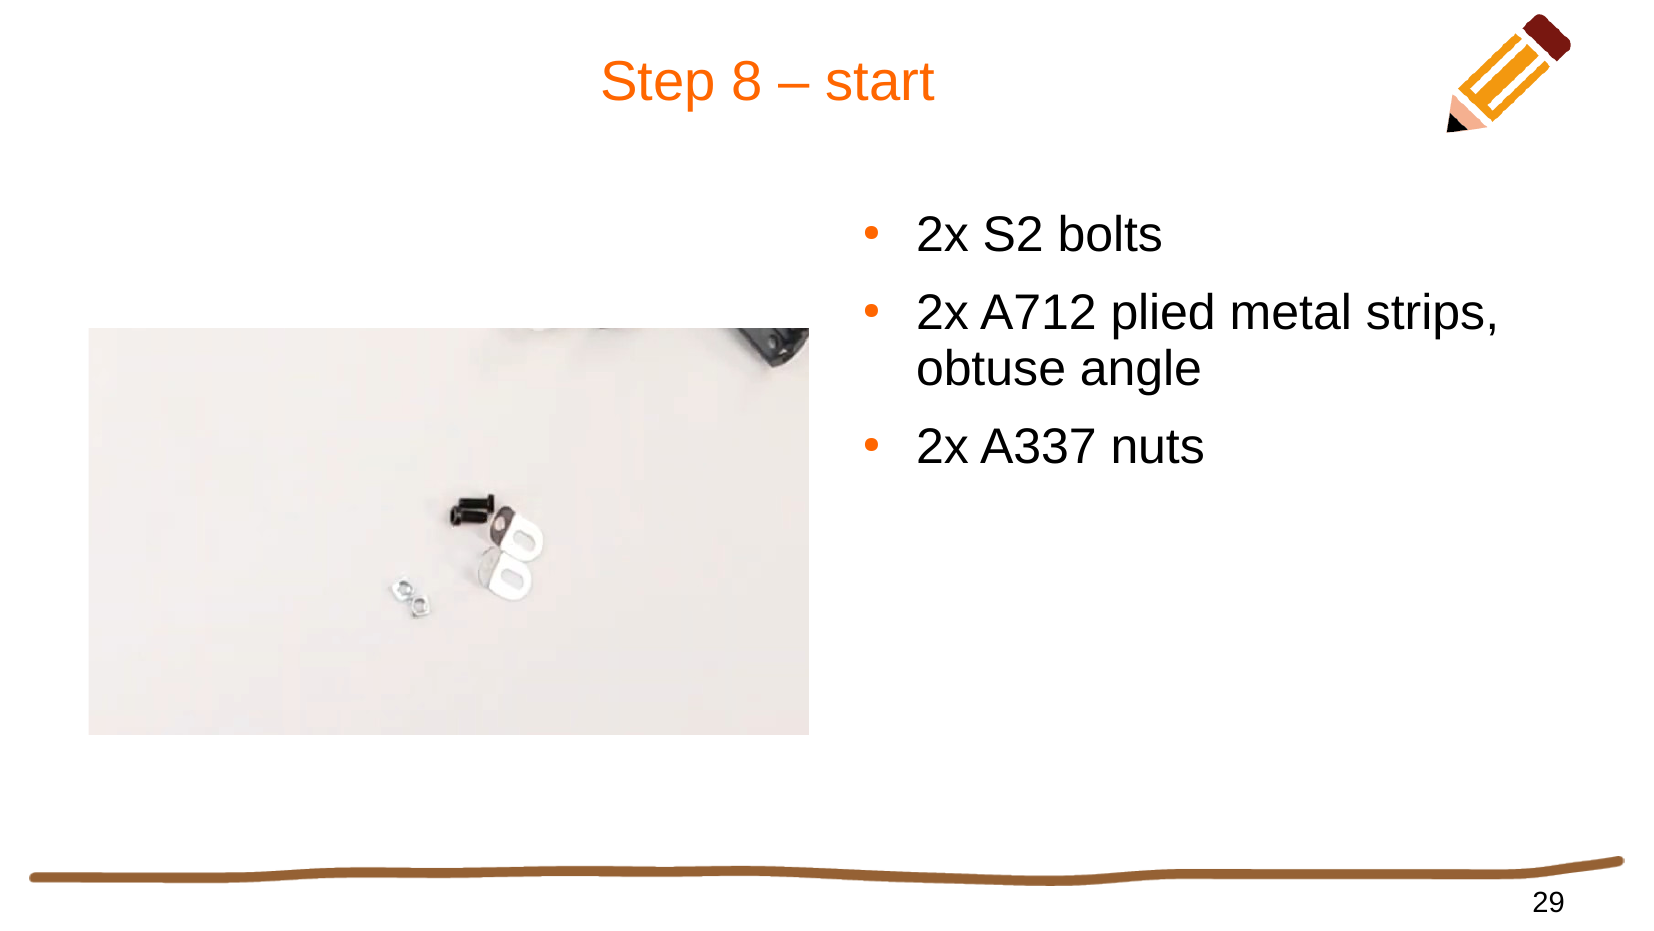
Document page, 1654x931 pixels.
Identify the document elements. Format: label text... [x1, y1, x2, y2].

title Step 8 – start [88, 29, 1447, 133]
picture [29, 856, 1625, 886]
picture [1446, 14, 1571, 133]
picture [88, 328, 809, 735]
list 2x S2 bolts 2x A712 plied metal strips, obtuse angle 2x A337 nuts [845, 206, 1566, 857]
